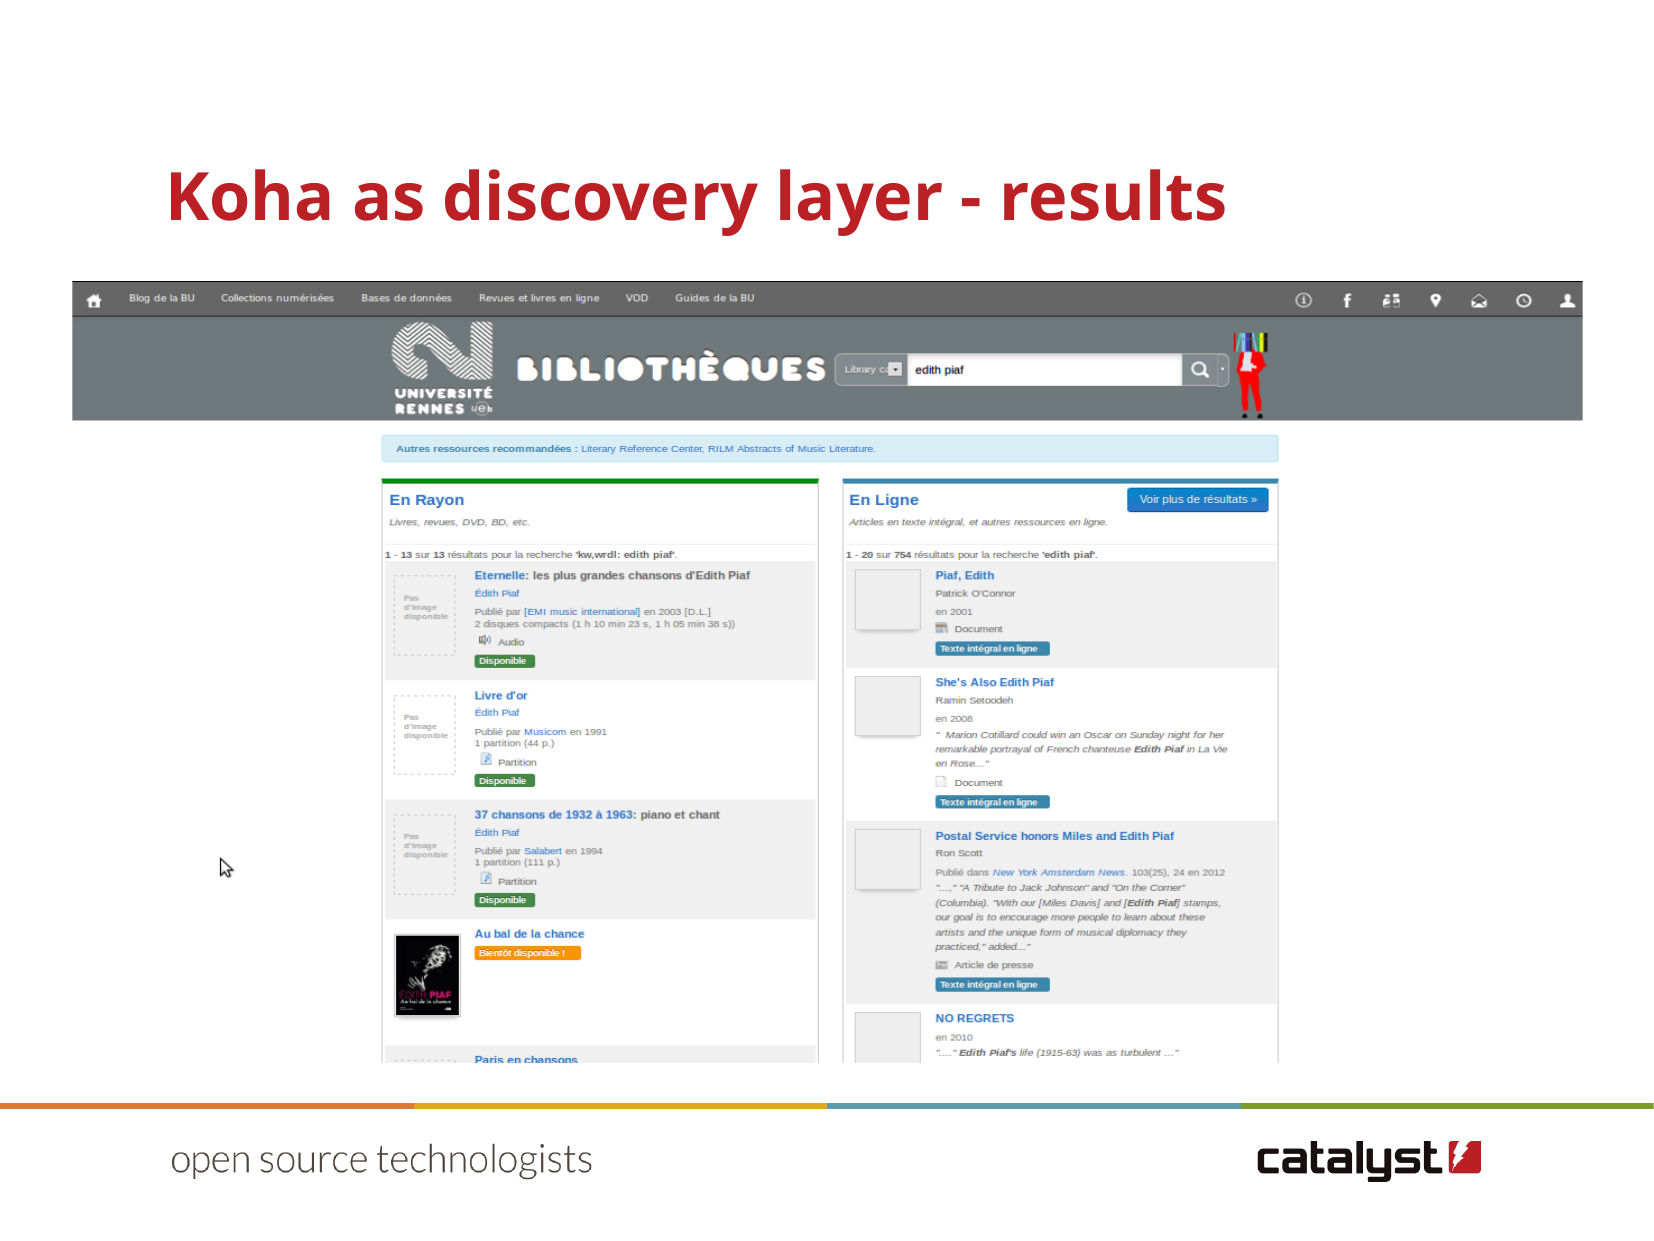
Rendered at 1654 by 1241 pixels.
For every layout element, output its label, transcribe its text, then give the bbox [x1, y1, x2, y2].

title Koha as discovery layer - results [165, 90, 1489, 281]
picture [72, 281, 1583, 1063]
picture [0, 1103, 1654, 1182]
